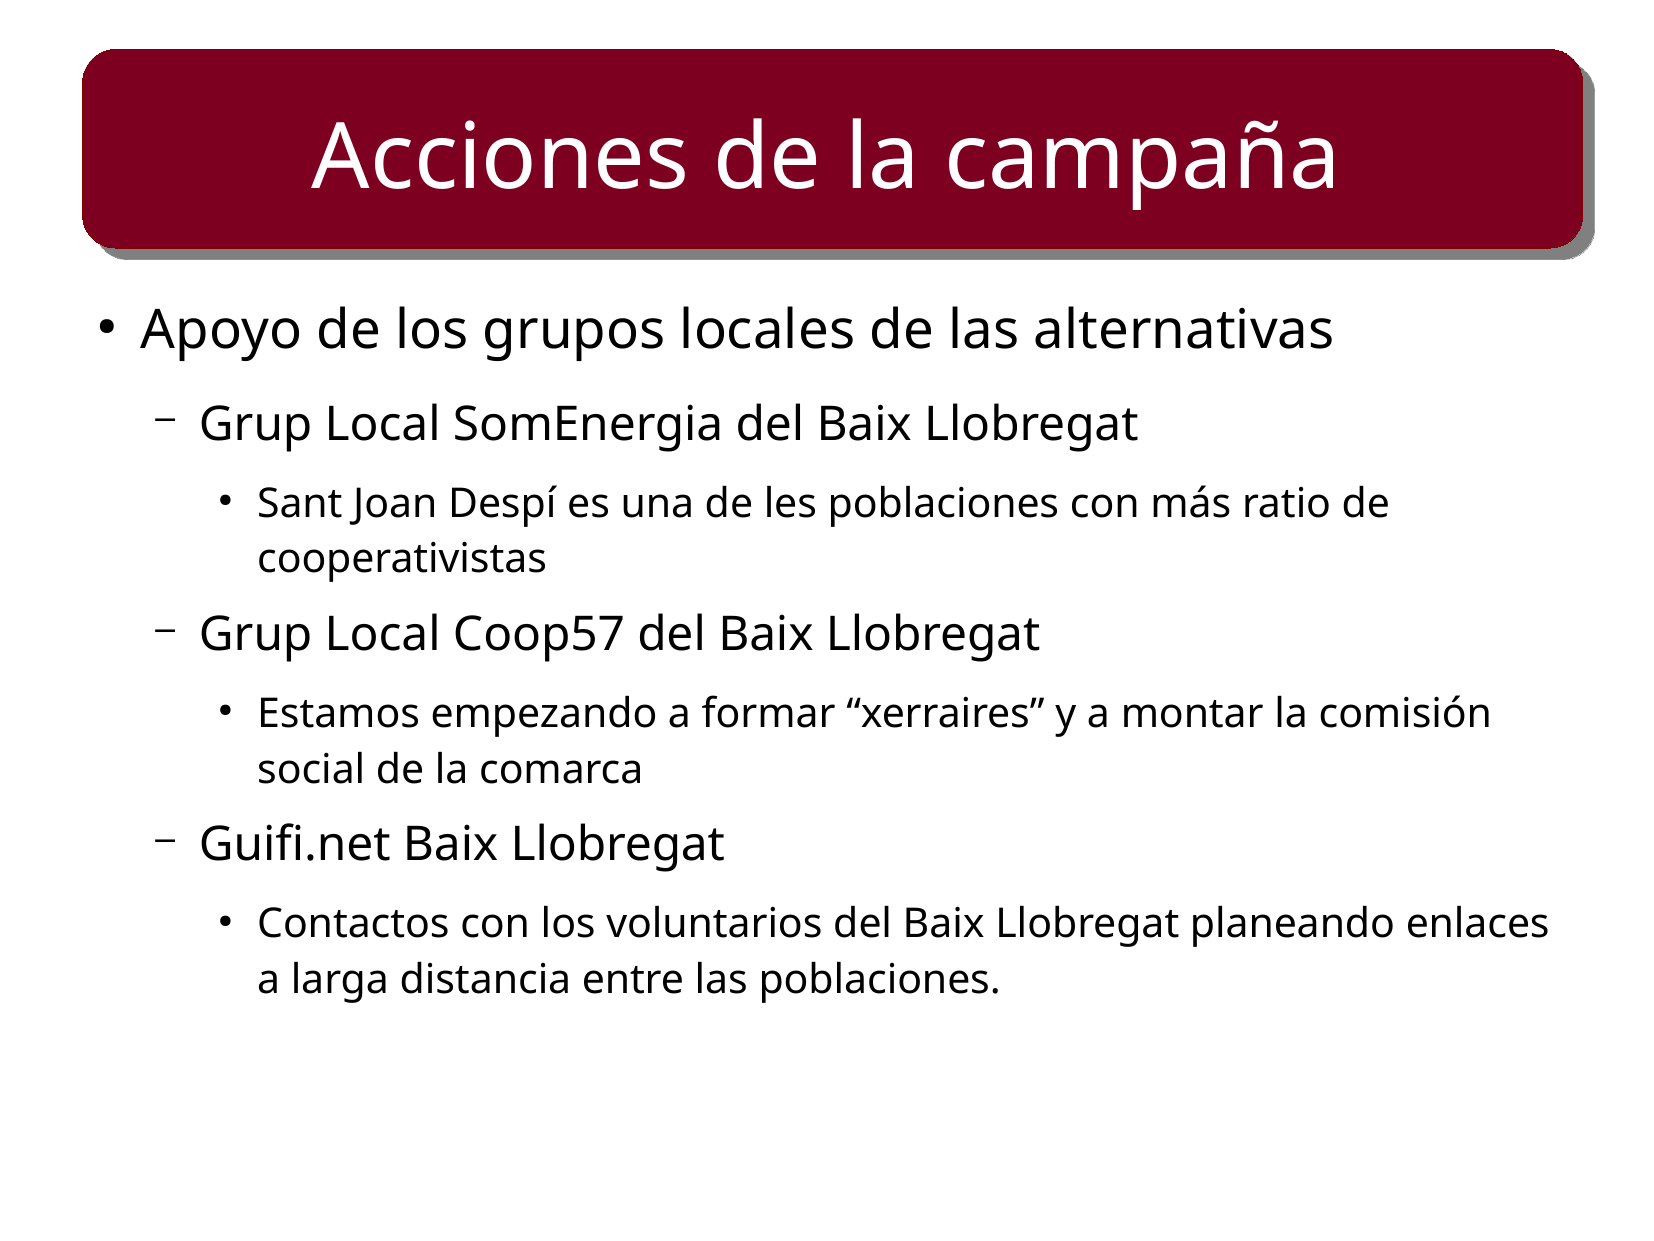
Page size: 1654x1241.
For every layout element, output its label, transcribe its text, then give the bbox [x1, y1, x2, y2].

list Apoyo de los grupos locales de las alternativas Grup Local SomEnergia del Baix Llobregat Sant Joan Despí es una de les poblaciones con más ratio de cooperativistas Grup Local Coop57 del Baix Llobregat Estamos empezando a formar “xerraires” y a montar la comisión social de la comarca Guifi.net Baix Llobregat Contactos con los voluntarios del Baix Llobregat planeando enlaces a larga distancia entre las poblaciones. [82, 290, 1571, 1010]
title Acciones de la campaña [82, 49, 1571, 257]
